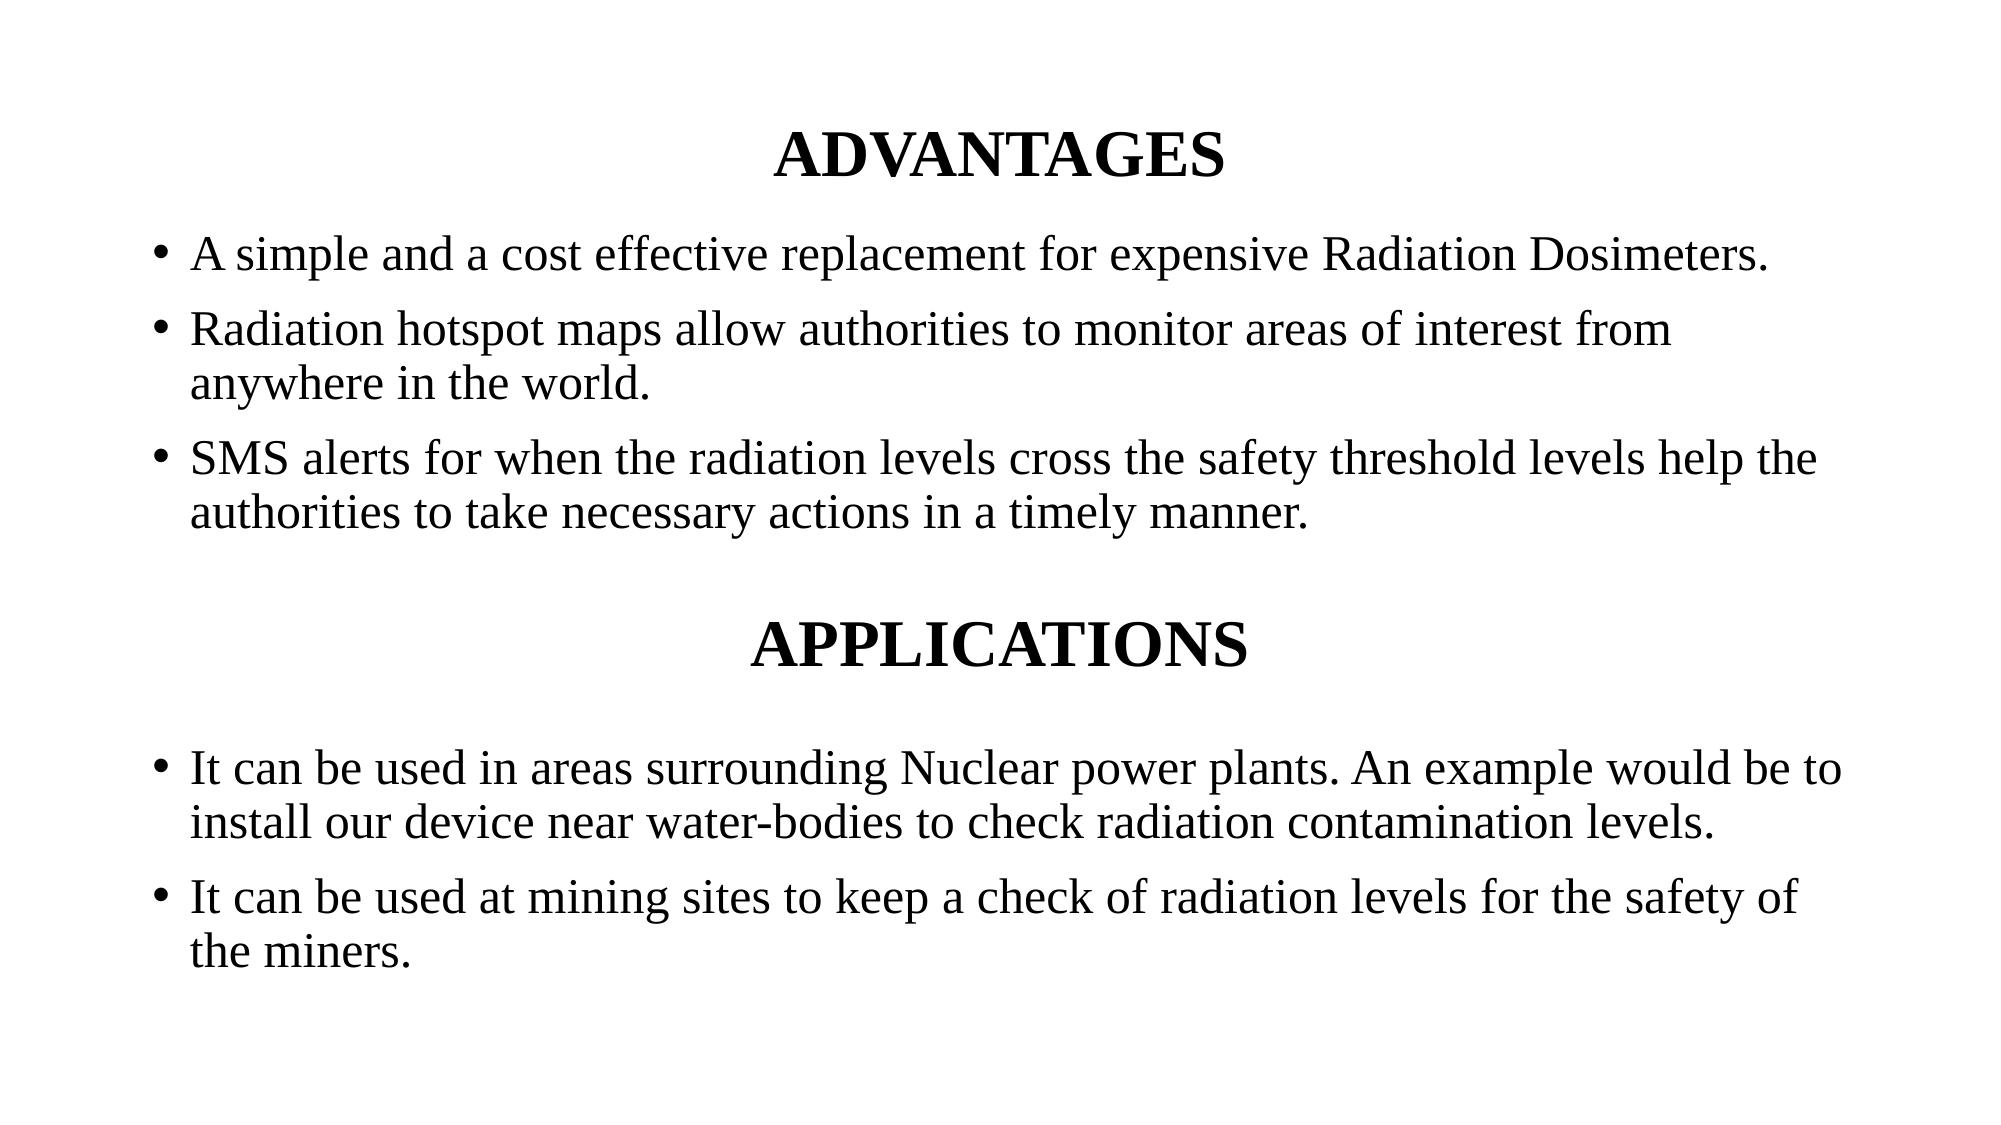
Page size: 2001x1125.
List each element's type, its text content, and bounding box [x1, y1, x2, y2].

list A simple and a cost effective replacement for expensive Radiation Dosimeters. Radiation hotspot maps allow authorities to monitor areas of interest from anywhere in the world. SMS alerts for when the radiation levels cross the safety threshold levels help the authorities to take necessary actions in a timely manner. [137, 264, 1863, 563]
title APPLICATIONS [137, 563, 1863, 733]
text_box It can be used in areas surrounding Nuclear power plants. An example would be to install our device near water-bodies to check radiation contamination levels. It can be used at mining sites to keep a check of radiation levels for the safety of the miners. [137, 733, 1863, 1076]
text_box ADVANTAGES [137, 45, 1863, 264]
